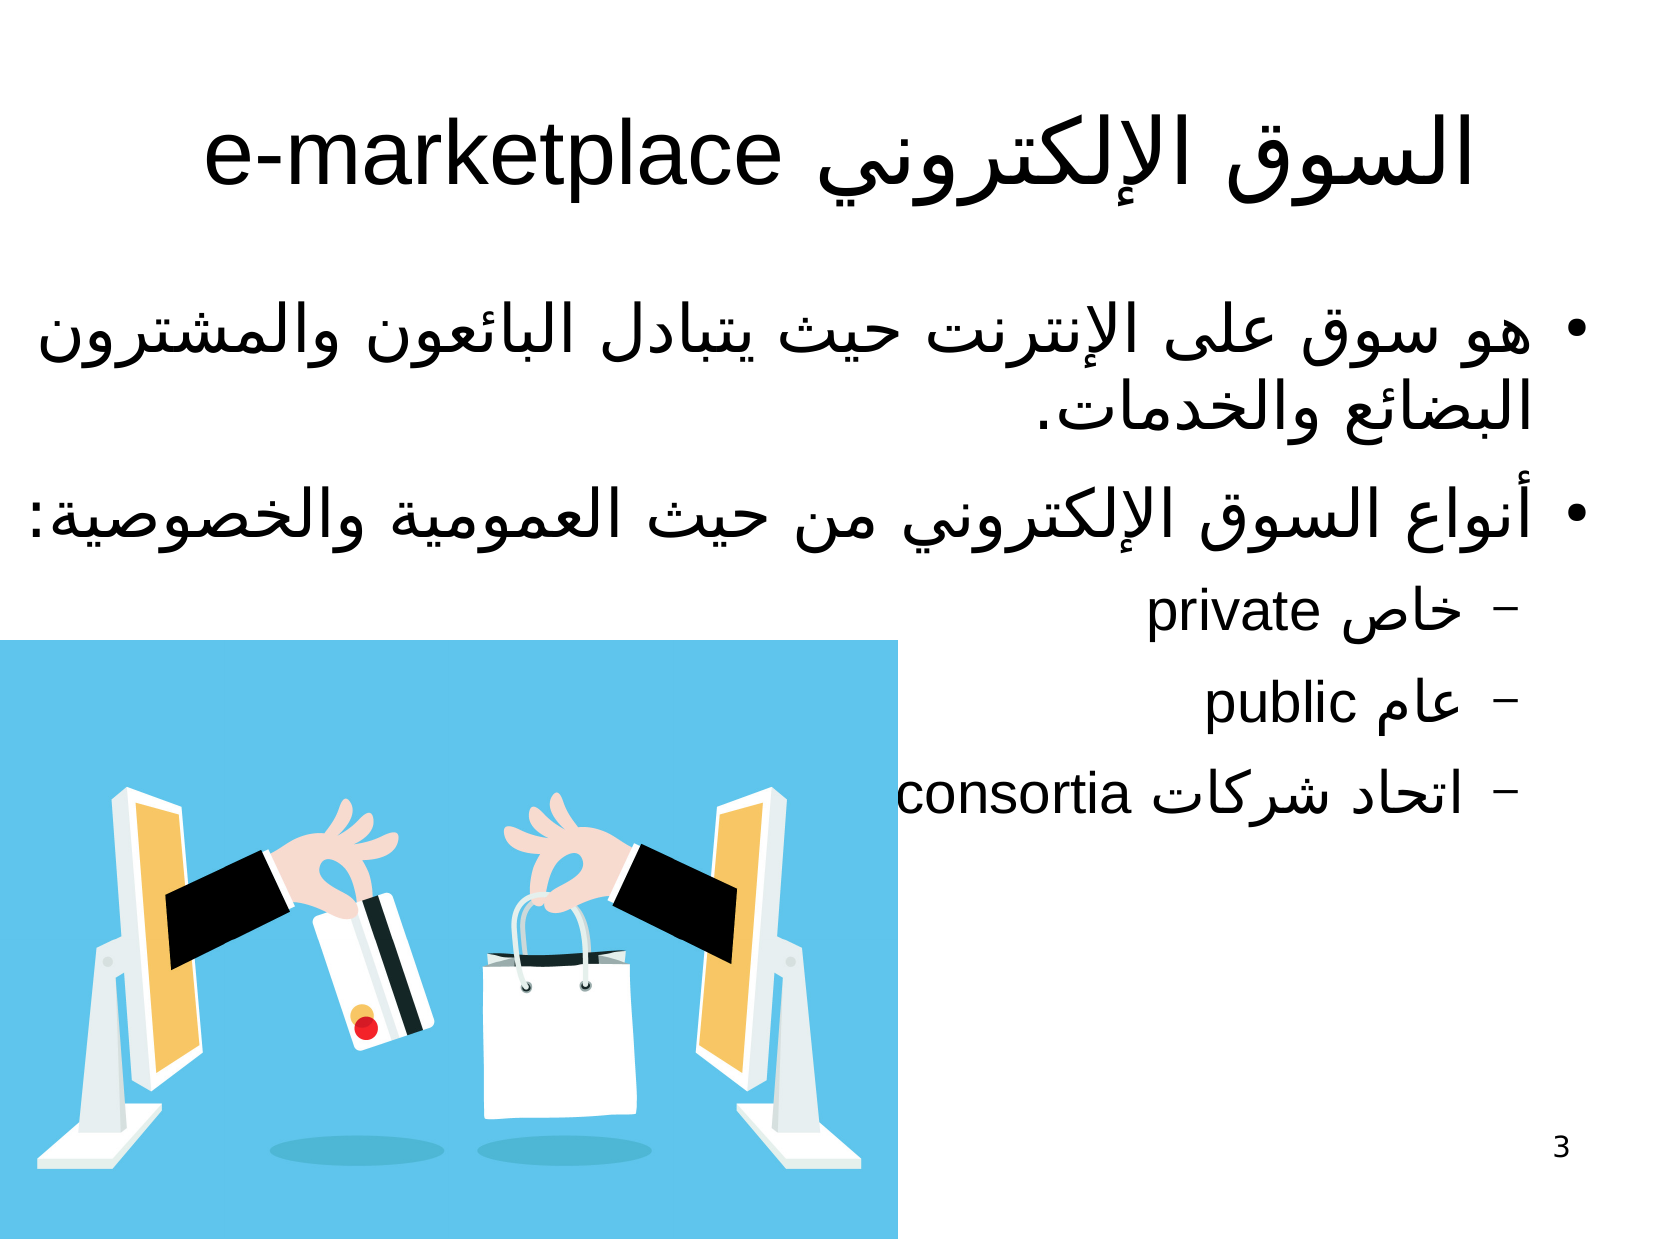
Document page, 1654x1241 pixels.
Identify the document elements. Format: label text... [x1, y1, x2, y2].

title السوق الإلكتروني e-marketplace [82, 49, 1571, 257]
list هو سوق على الإنترنت حيث يتبادل البائعون والمشترون البضائع والخدمات. أنواع السوق الإلكتروني من حيث العمومية والخصوصية: خاص private عام public اتحاد شركات consortia [0, 290, 1607, 1010]
picture [0, 640, 898, 1239]
